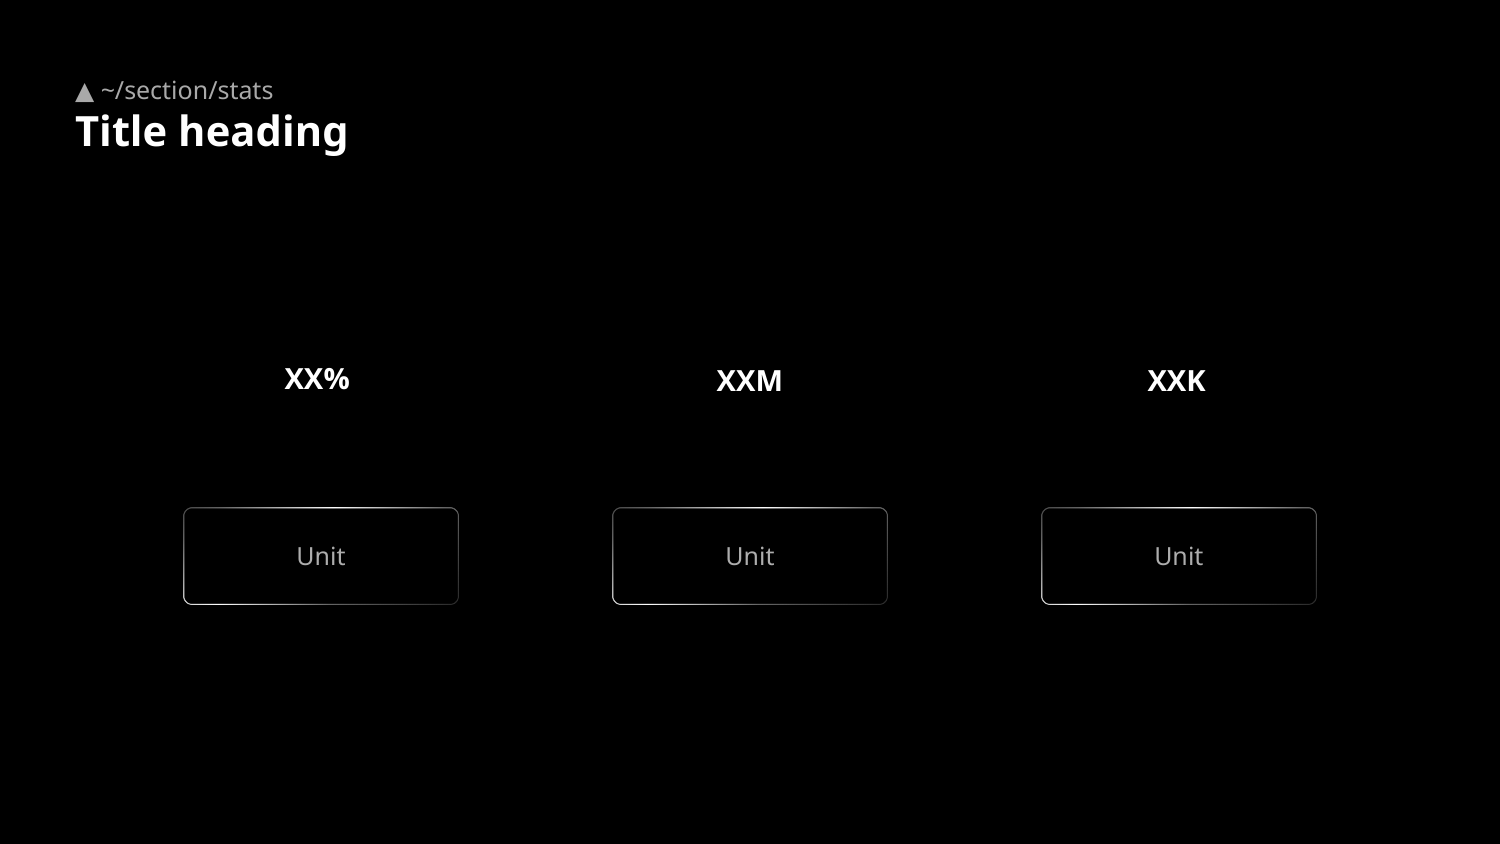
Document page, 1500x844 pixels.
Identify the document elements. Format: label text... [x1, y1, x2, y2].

text_box XX% [205, 352, 430, 434]
text_box ▲ ~/section/stats [75, 75, 568, 106]
text_box XXM [634, 355, 866, 431]
picture [1041, 507, 1317, 540]
picture [612, 507, 888, 540]
text_box Title heading [74, 105, 637, 156]
picture [1041, 571, 1317, 605]
picture [183, 507, 459, 540]
text_box Unit [183, 540, 459, 571]
text_box XXK [1070, 355, 1283, 431]
picture [612, 571, 888, 605]
text_box Unit [612, 540, 888, 571]
picture [183, 571, 459, 605]
text_box Unit [1041, 540, 1317, 571]
